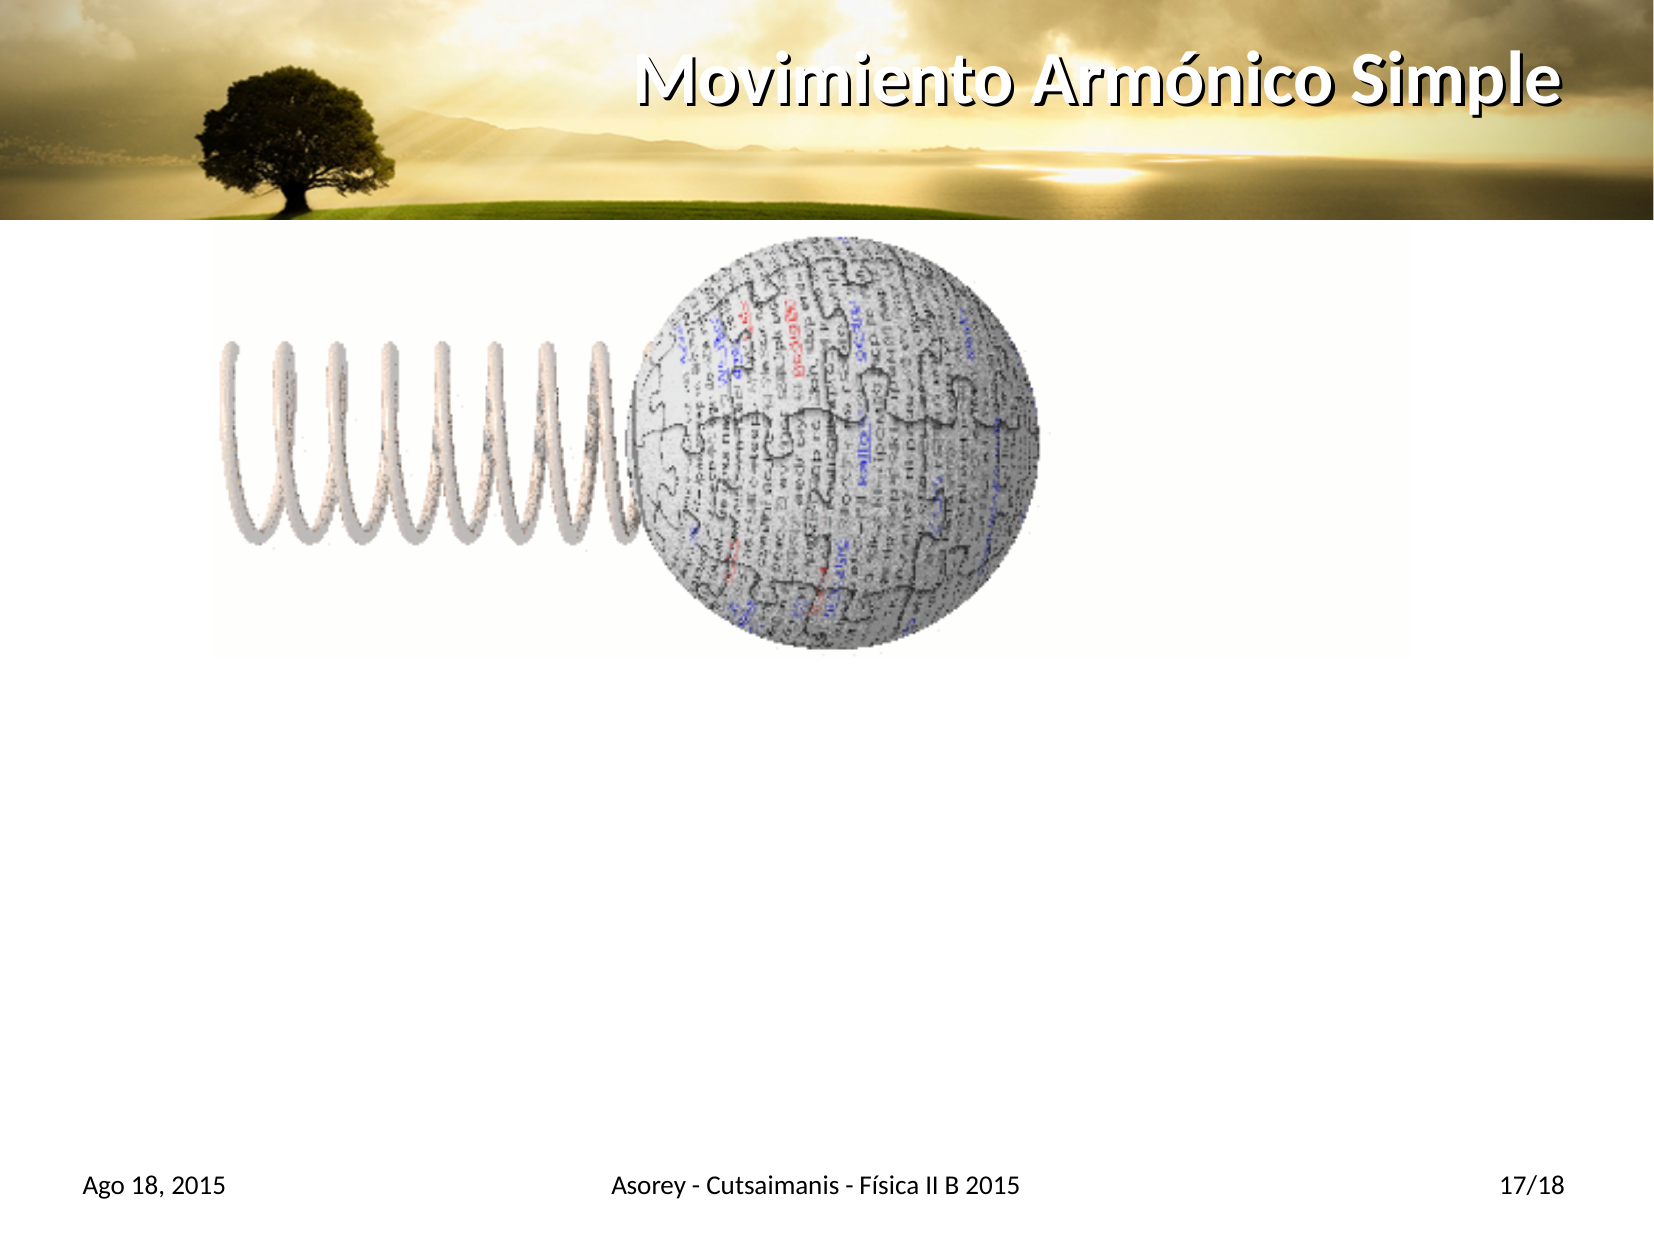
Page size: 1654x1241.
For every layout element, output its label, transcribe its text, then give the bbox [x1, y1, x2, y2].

title Movimiento Armónico Simple [75, 19, 1564, 151]
picture [0, 0, 1654, 220]
picture [210, 224, 1411, 661]
